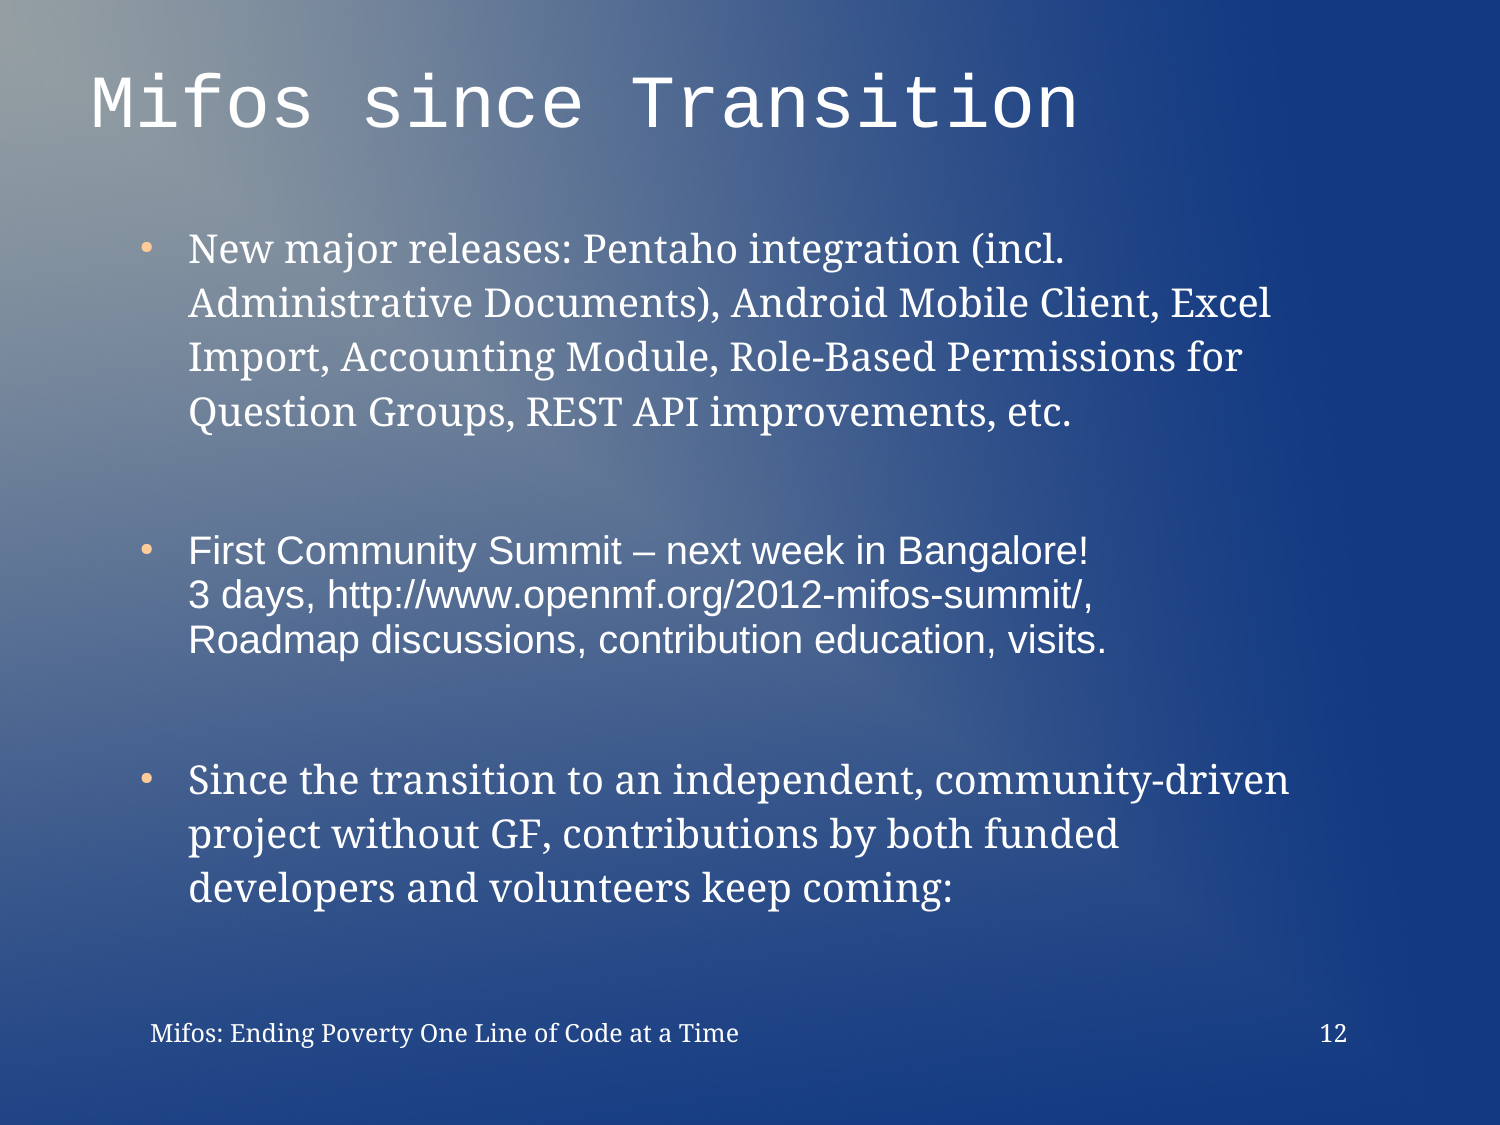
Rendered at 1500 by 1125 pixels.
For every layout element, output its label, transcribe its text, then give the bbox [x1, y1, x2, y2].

list New major releases: Pentaho integration (incl. Administrative Documents), Android Mobile Client, Excel Import, Accounting Module, Role-Based Permissions for Question Groups, REST API improvements, etc. First Community Summit – next week in Bangalore! 3 days, http://www.openmf.org/2012-mifos-summit/, Roadmap discussions, contribution education, visits. Since the transition to an independent, community-driven project without GF, contributions by both funded developers and volunteers keep coming: [108, 213, 1347, 926]
footer Mifos: Ending Poverty One Line of Code at a Time [135, 1009, 885, 1070]
slide_number <number> [1012, 1009, 1363, 1070]
picture [0, 0, 1500, 1125]
title Mifos since Transition [75, 62, 1313, 150]
